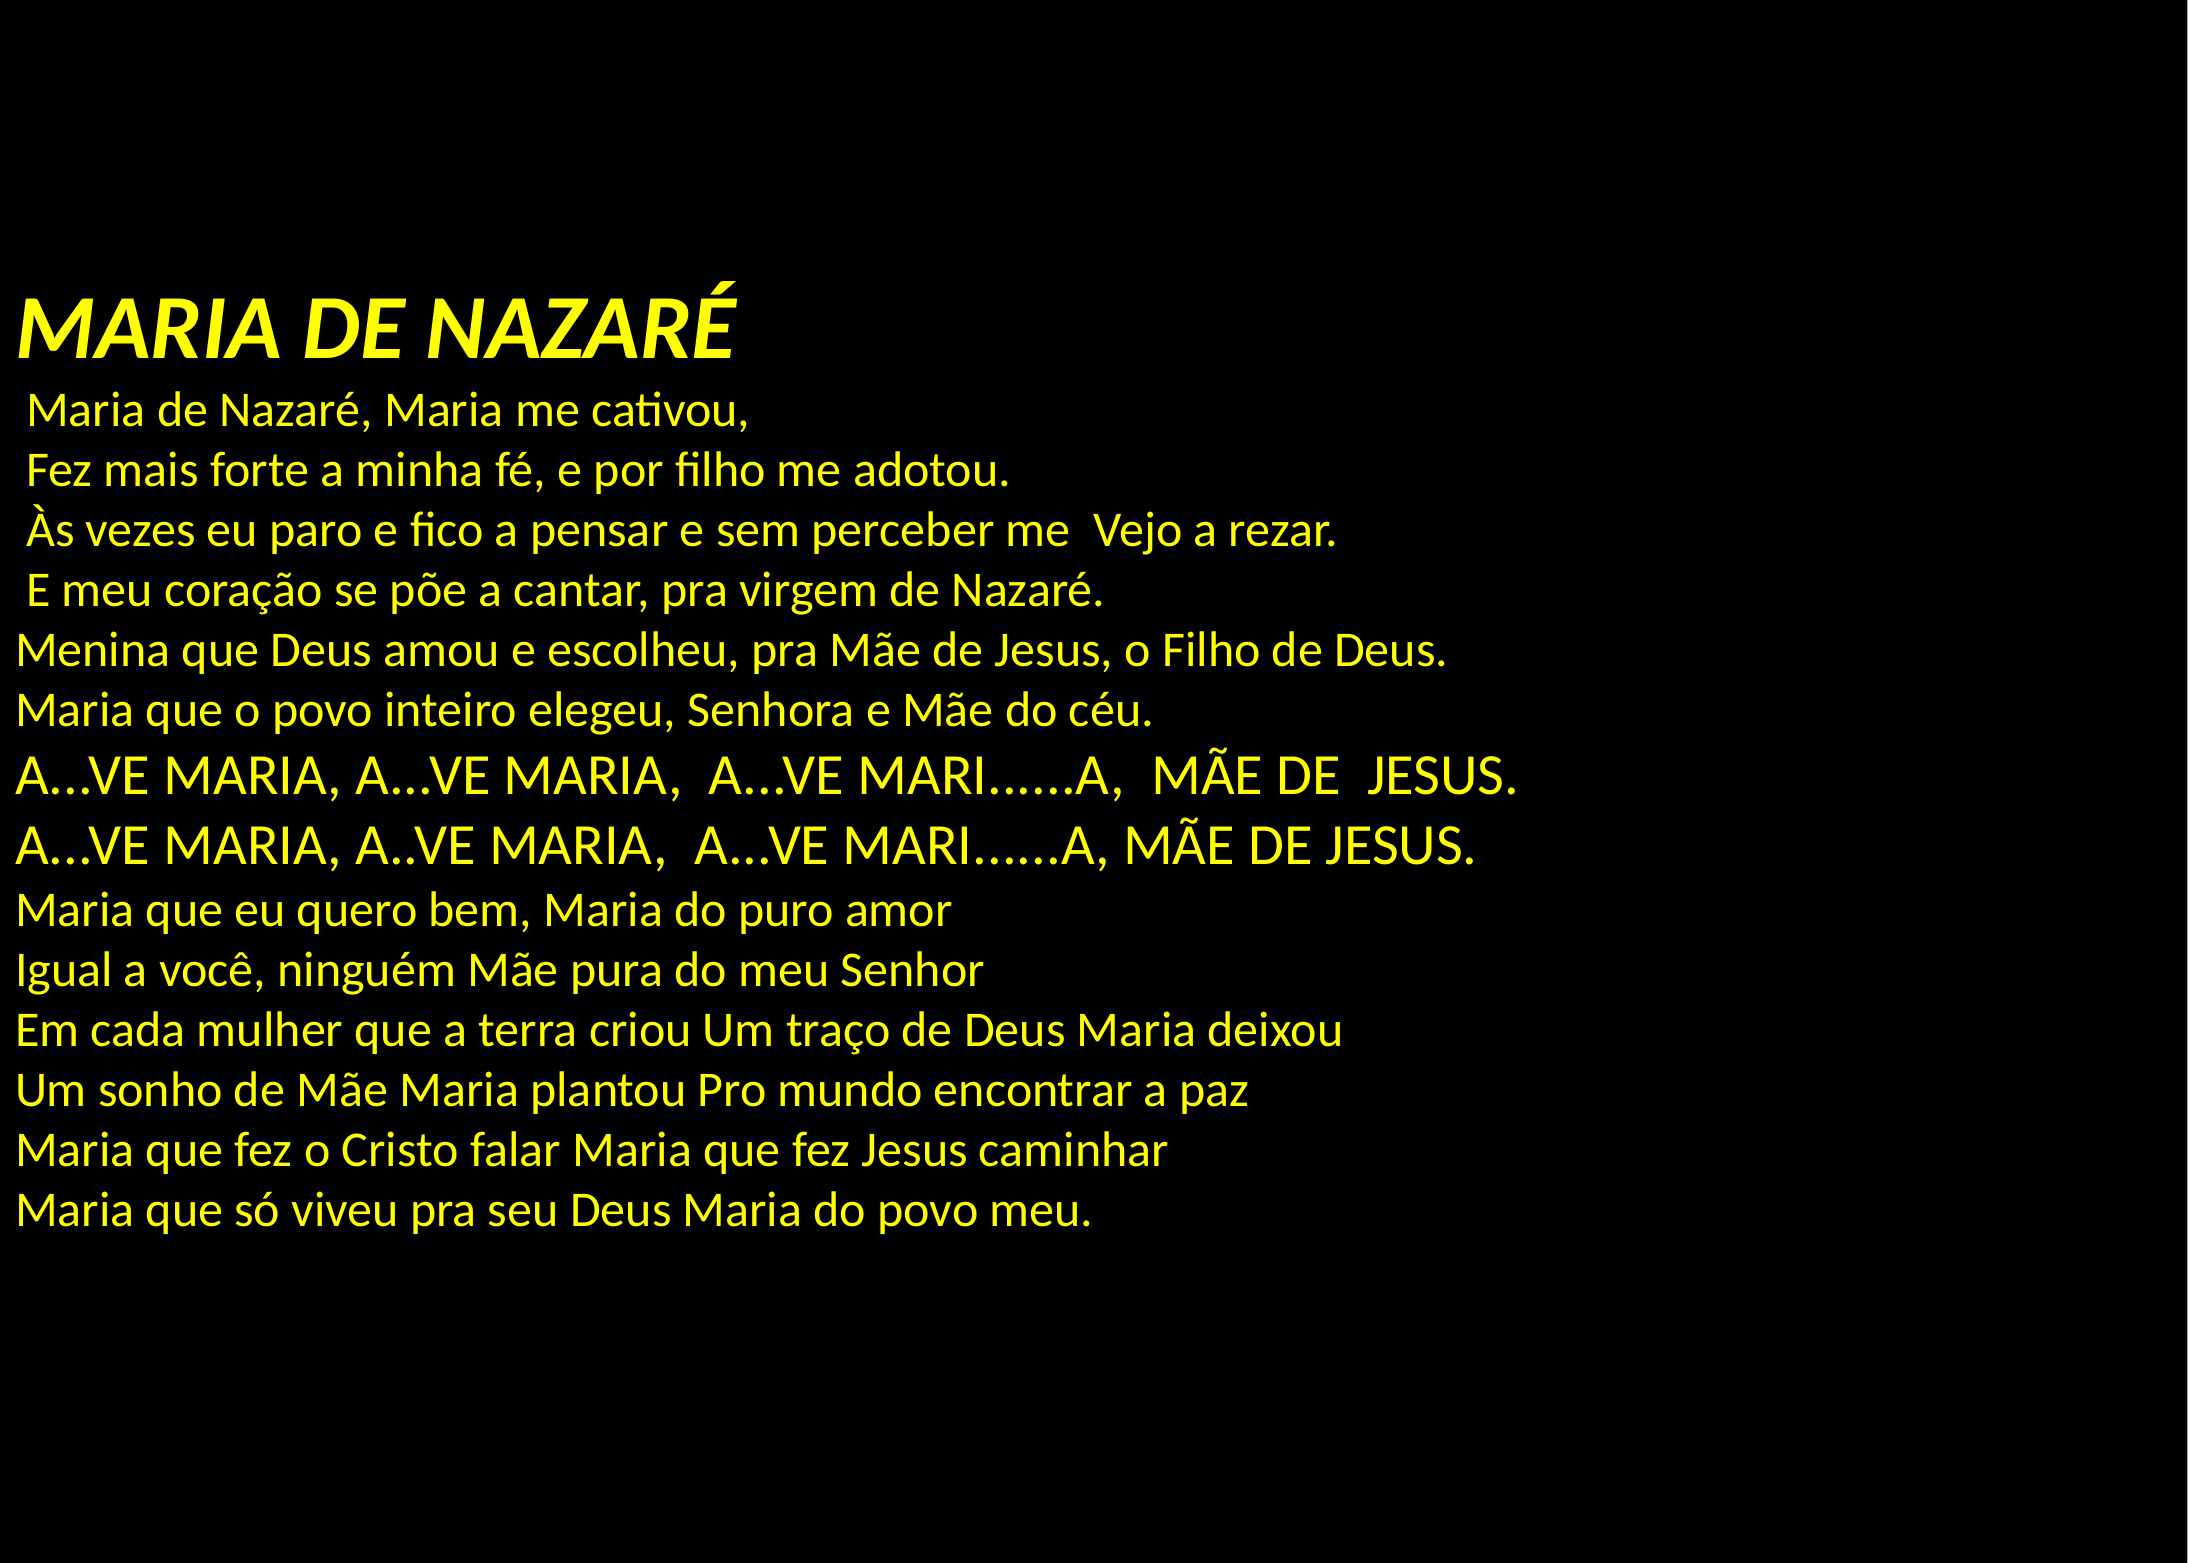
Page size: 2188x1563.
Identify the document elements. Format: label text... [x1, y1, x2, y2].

title MARIA DE NAZARÉ Maria de Nazaré, Maria me cativou, Fez mais forte a minha fé, e por filho me adotou. Às vezes eu paro e fico a pensar e sem perceber me Vejo a rezar. E meu coração se põe a cantar, pra virgem de Nazaré. Menina que Deus amou e escolheu, pra Mãe de Jesus, o Filho de Deus. Maria que o povo inteiro elegeu, Senhora e Mãe do céu. A...VE MARIA, A...VE MARIA, A...VE MARI......A, MÃE DE JESUS. A...VE MARIA, A..VE MARIA, A...VE MARI......A, MÃE DE JESUS. Maria que eu quero bem, Maria do puro amor Igual a você, ninguém Mãe pura do meu Senhor Em cada mulher que a terra criou Um traço de Deus Maria deixou Um sonho de Mãe Maria plantou Pro mundo encontrar a paz Maria que fez o Cristo falar Maria que fez Jesus caminhar Maria que só viveu pra seu Deus Maria do povo meu. [0, 0, 2188, 1563]
